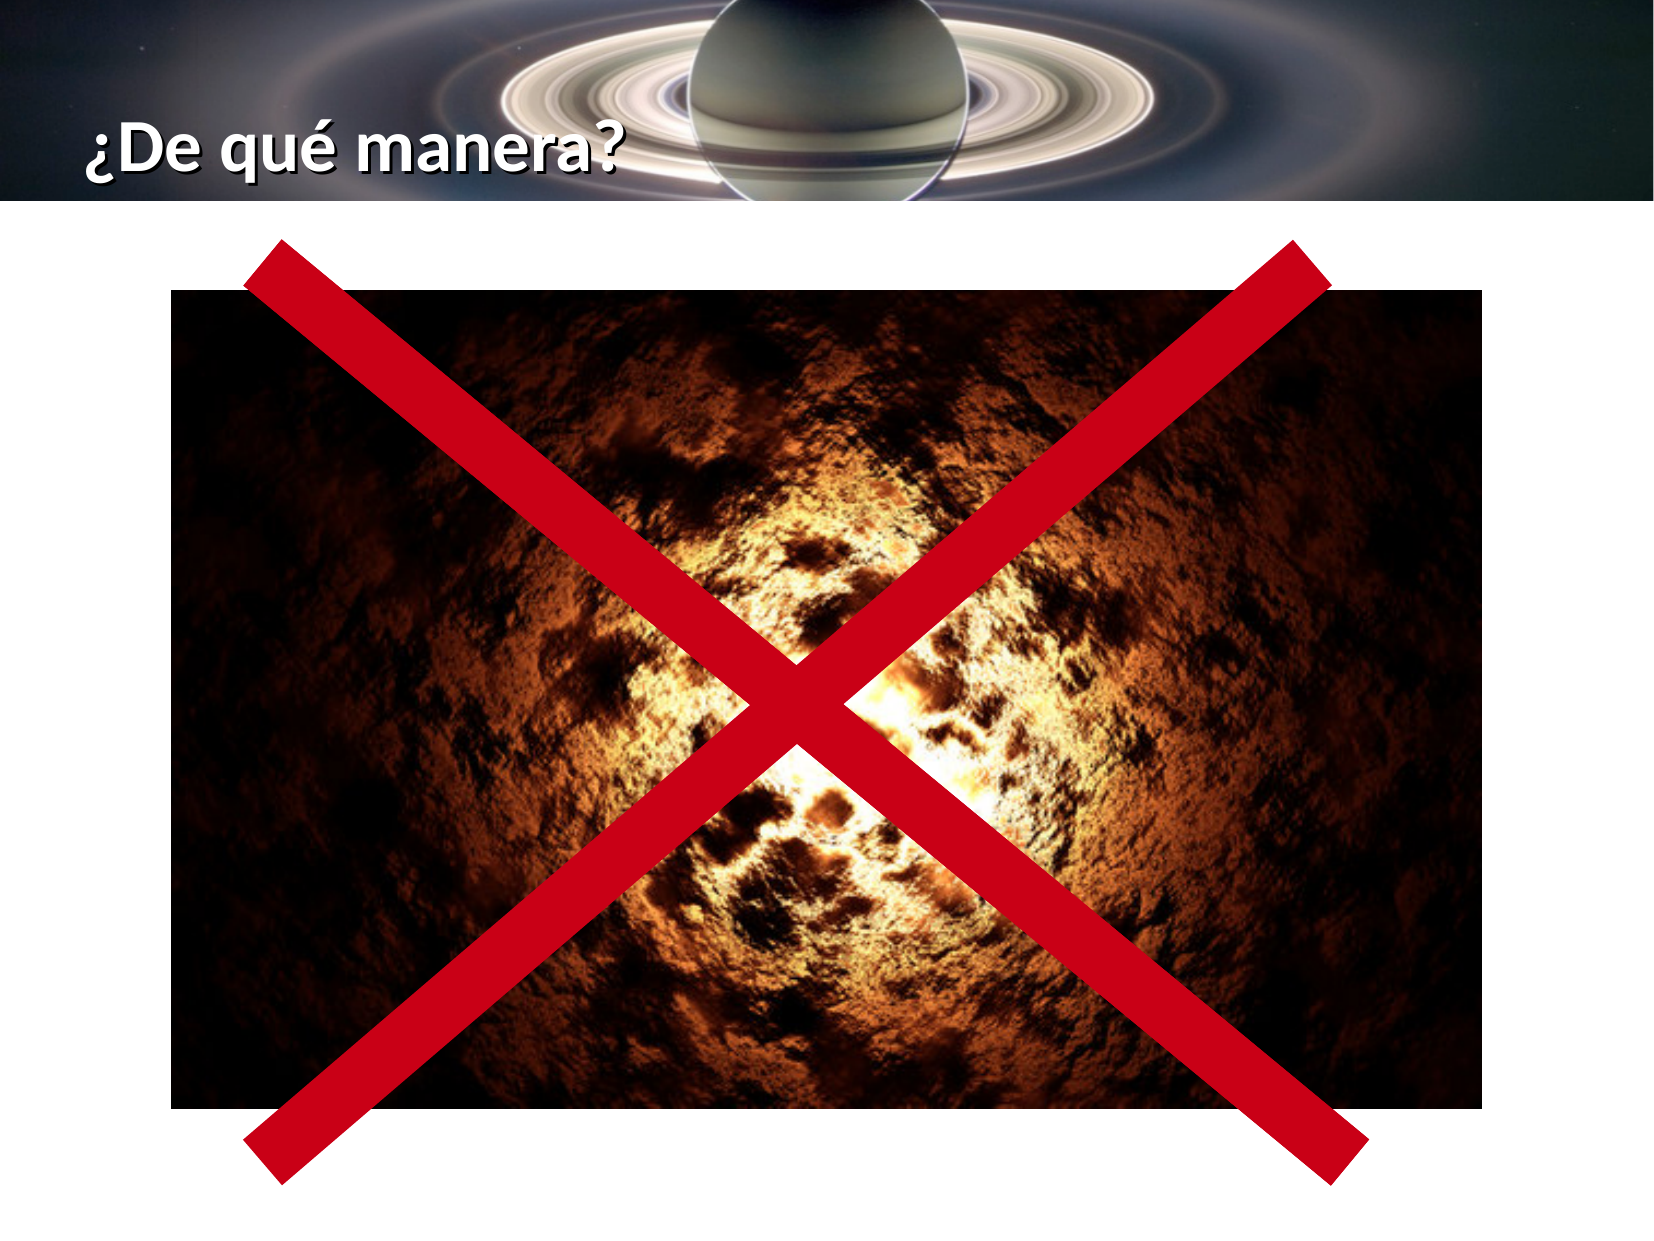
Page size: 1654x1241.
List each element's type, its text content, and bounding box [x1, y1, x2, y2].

picture [171, 290, 748, 1109]
picture [373, 745, 1237, 1109]
picture [0, 0, 1654, 201]
picture [845, 290, 1482, 1109]
title ¿De qué manera? [82, 49, 1571, 257]
picture [345, 290, 1233, 664]
